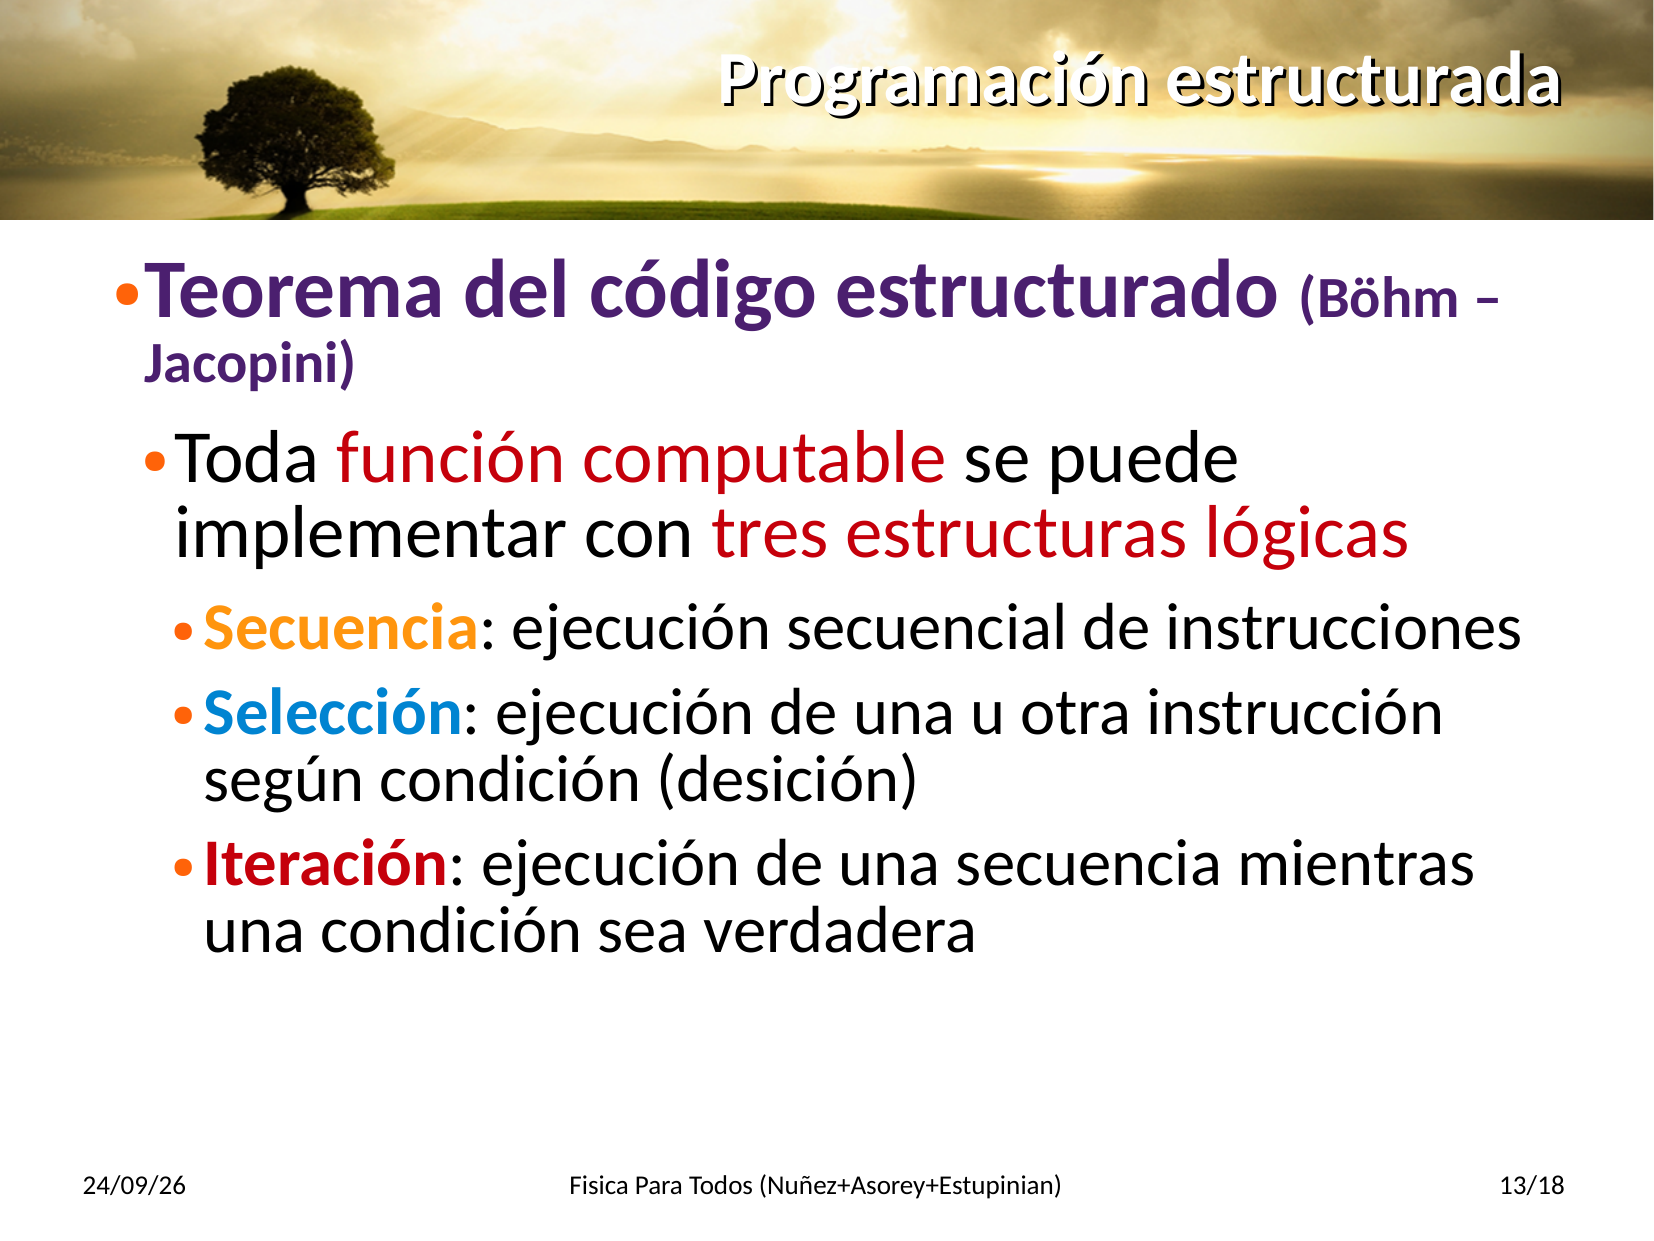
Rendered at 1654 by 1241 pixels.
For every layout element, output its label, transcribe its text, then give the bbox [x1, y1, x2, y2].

list Teorema del código estructurado (Böhm – Jacopini) Toda función computable se puede implementar con tres estructuras lógicas Secuencia: ejecución secuencial de instrucciones Selección: ejecución de una u otra instrucción según condición (desición) Iteración: ejecución de una secuencia mientras una condición sea verdadera [82, 255, 1571, 1174]
picture [0, 0, 1654, 220]
title Programación estructurada [75, 19, 1564, 151]
